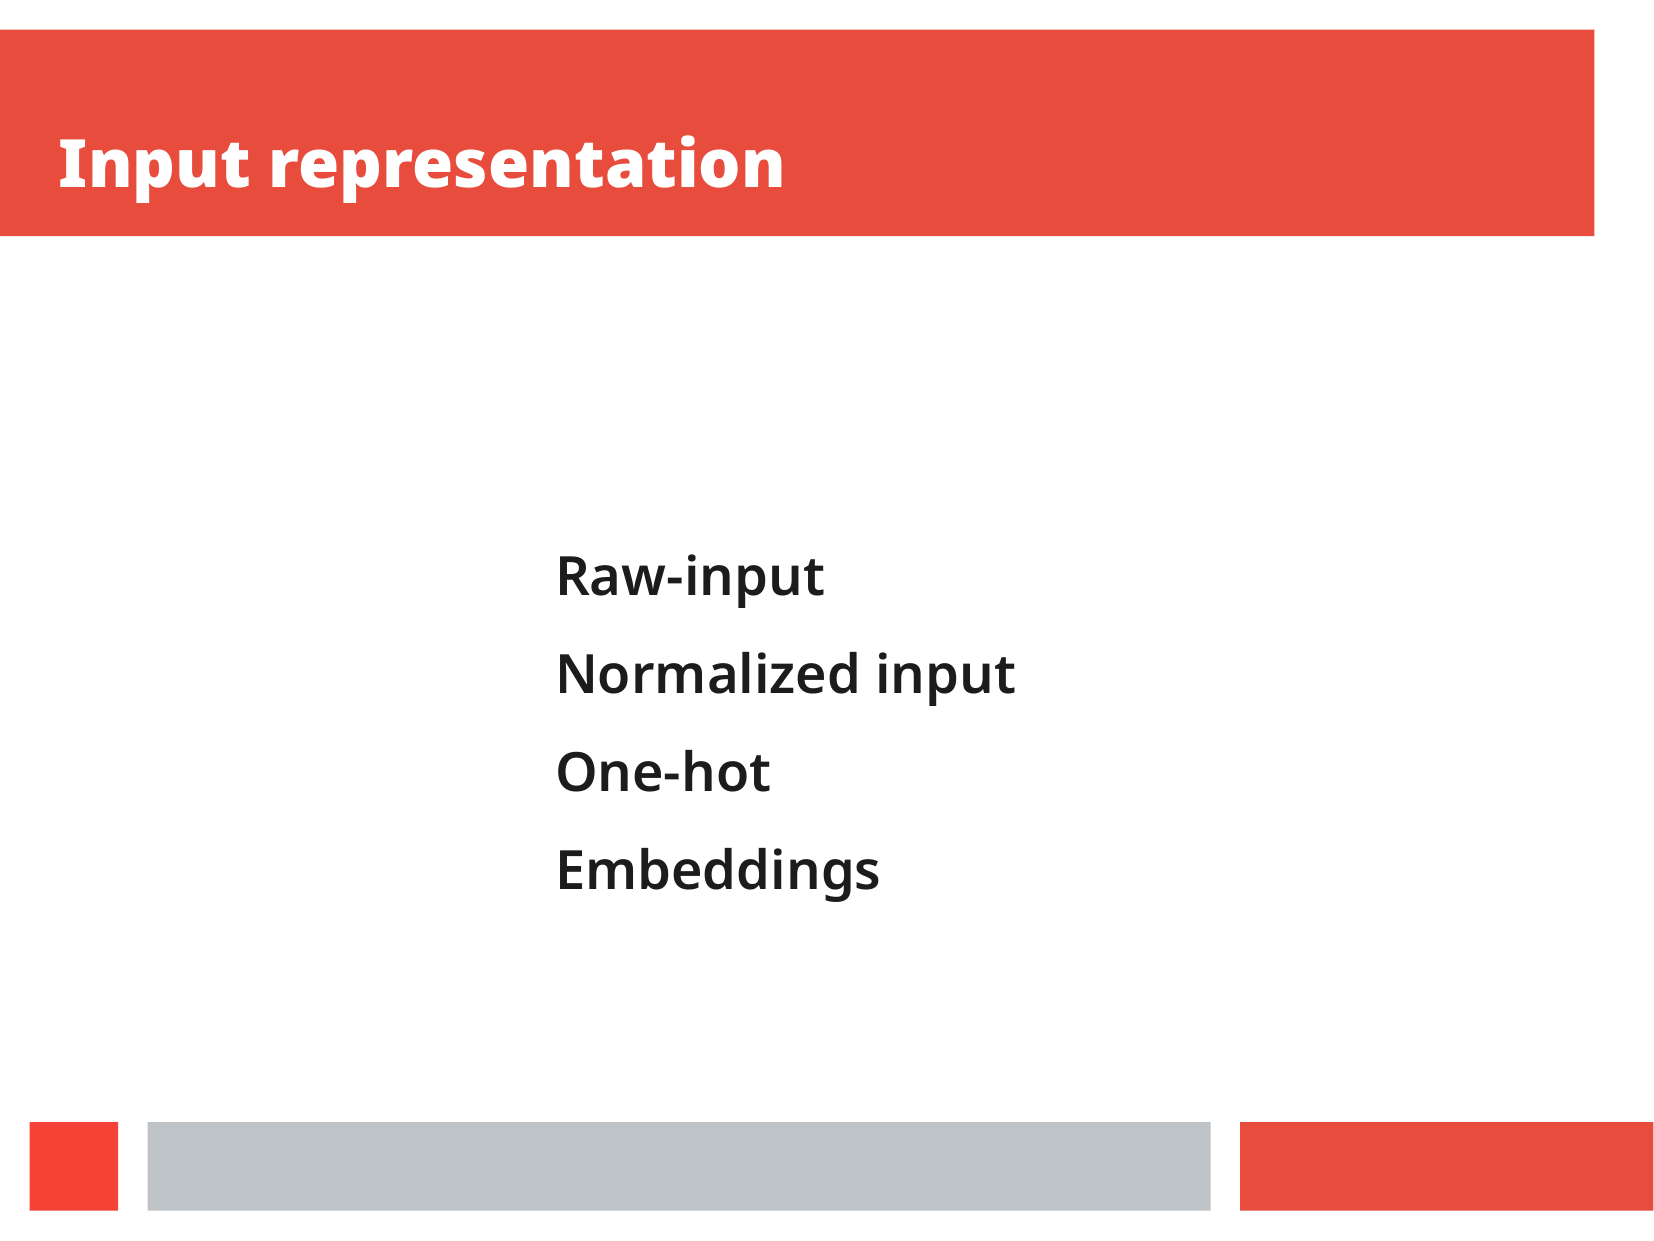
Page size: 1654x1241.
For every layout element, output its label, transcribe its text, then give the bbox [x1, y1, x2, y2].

list Raw-input Normalized input One-hot Embeddings [555, 342, 1654, 1111]
title Input representation [59, 59, 1595, 207]
